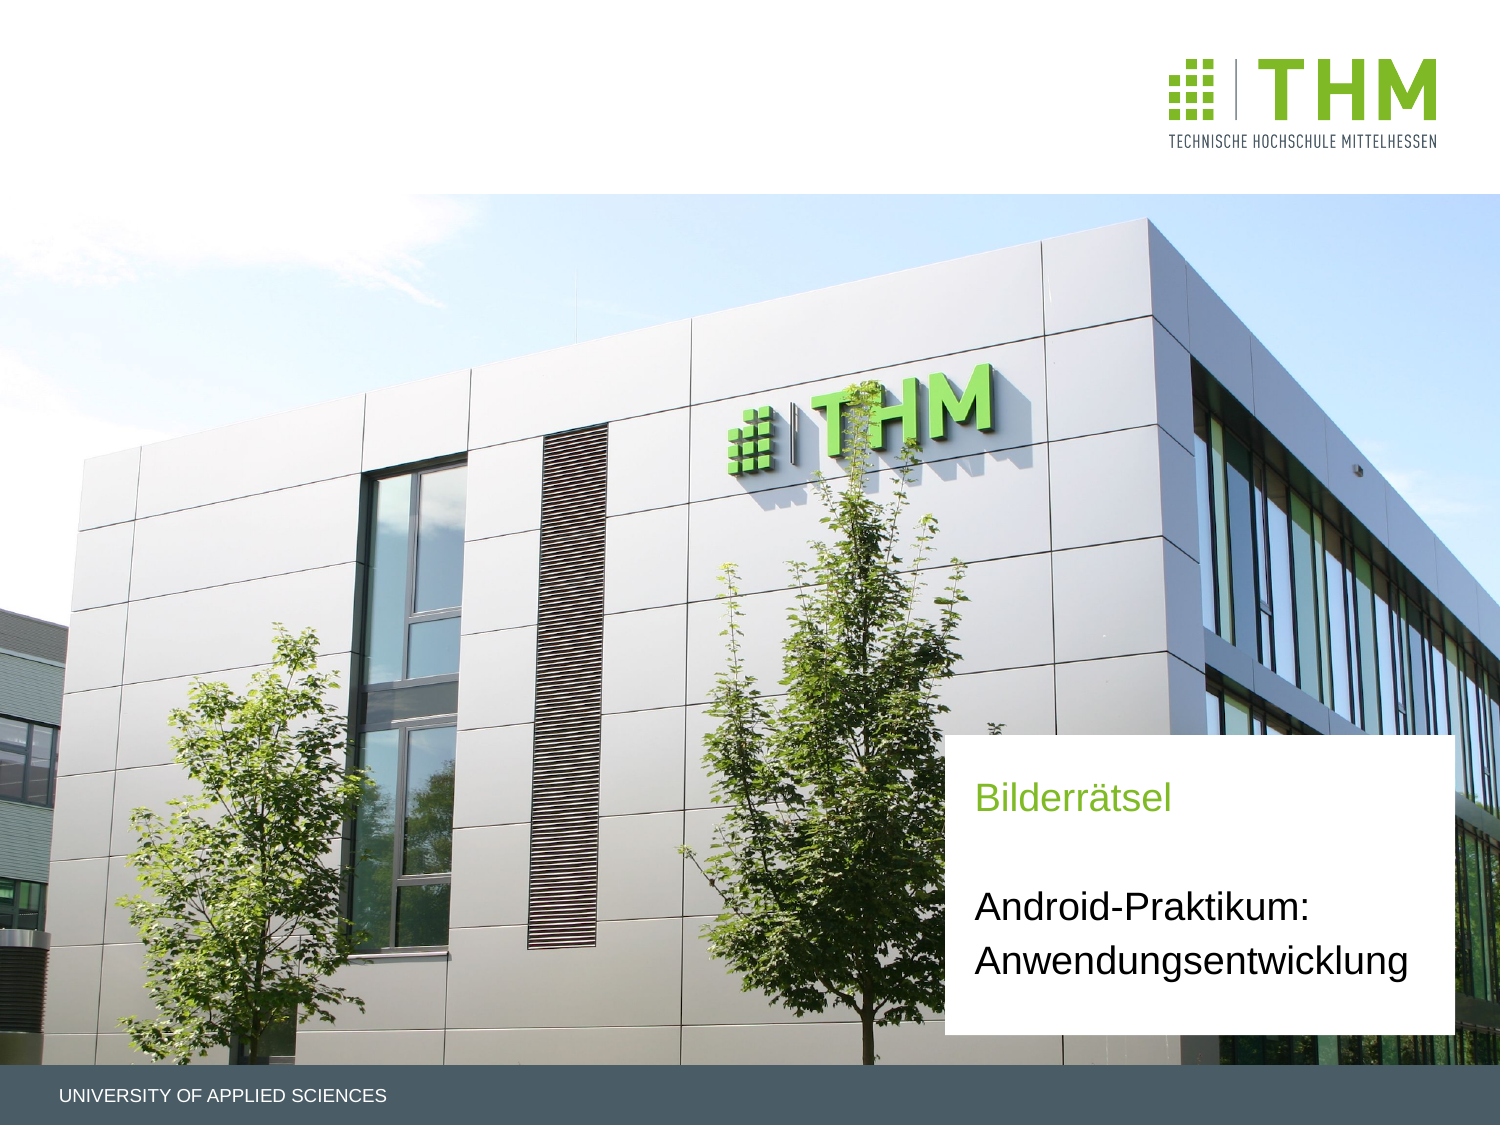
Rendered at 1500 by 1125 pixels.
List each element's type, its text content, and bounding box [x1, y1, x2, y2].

picture [1169, 59, 1436, 148]
title Bilderrätsel Android-Praktikum: Anwendungsentwicklung [945, 735, 1456, 1036]
picture [0, 194, 1500, 1065]
